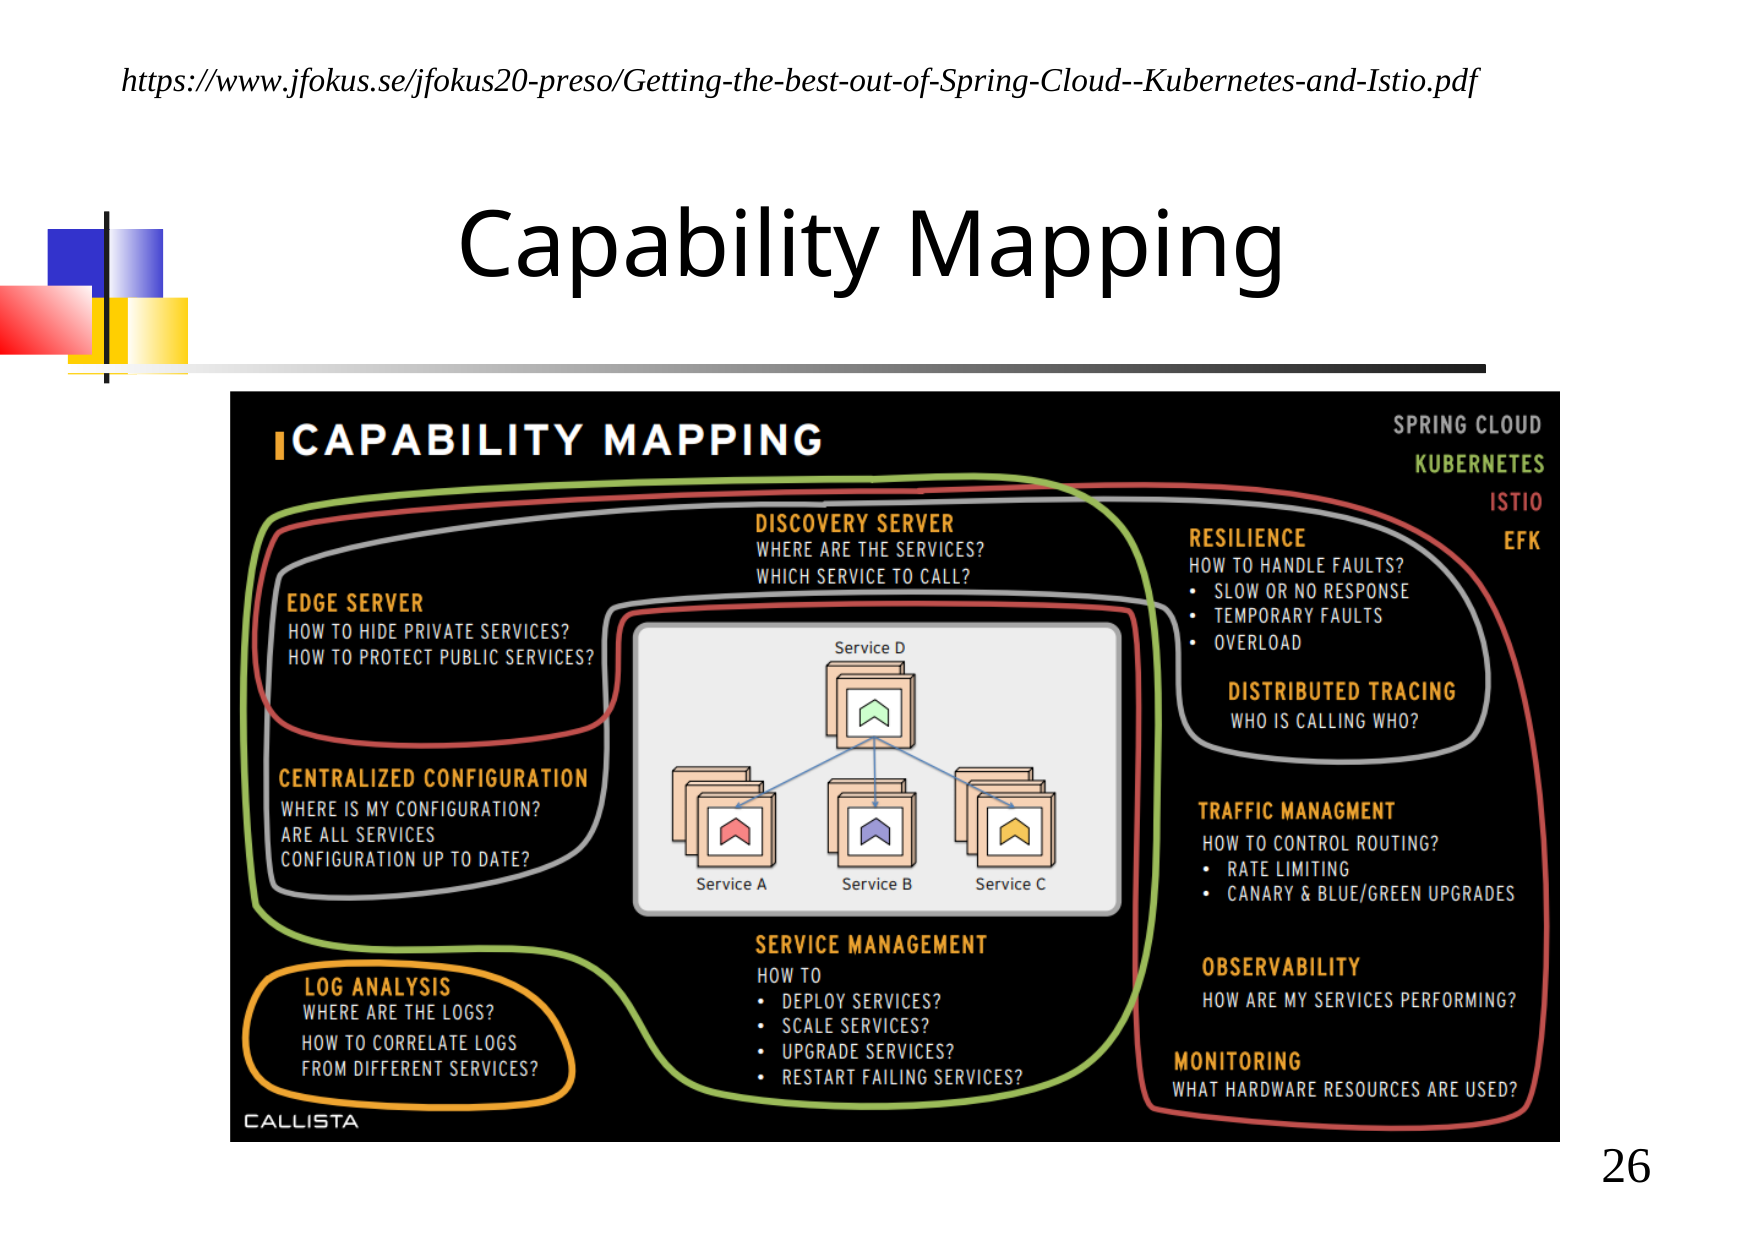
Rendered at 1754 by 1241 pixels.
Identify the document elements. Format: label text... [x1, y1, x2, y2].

text_box https://www.jfokus.se/jfokus20-preso/Getting-the-best-out-of-Spring-Cloud--Kubernetes-and-Istio.pdf [106, 53, 1495, 107]
picture [229, 389, 1560, 1142]
title Capability Mapping [179, 139, 1567, 351]
